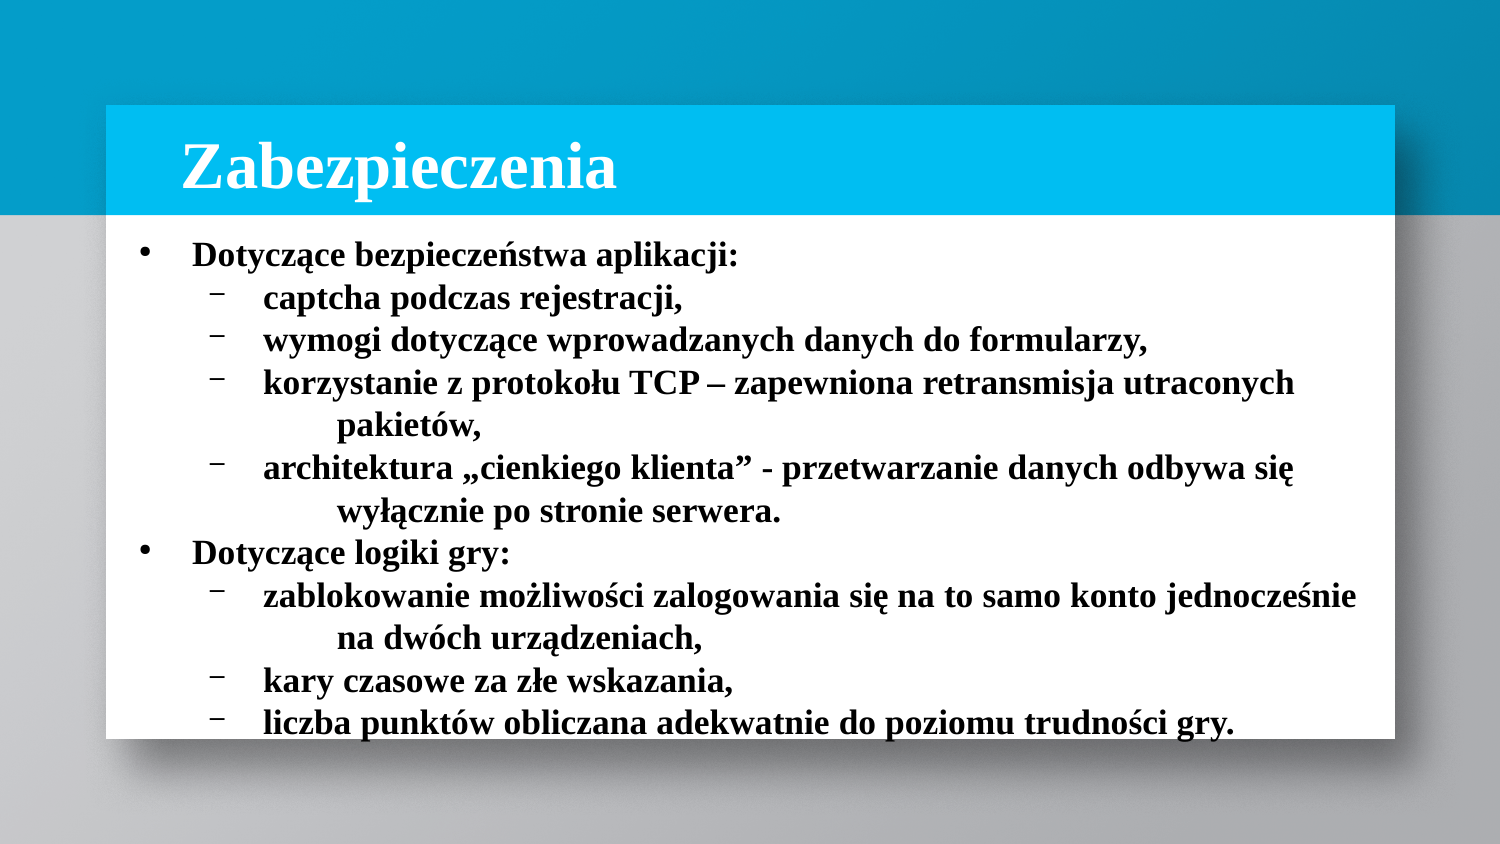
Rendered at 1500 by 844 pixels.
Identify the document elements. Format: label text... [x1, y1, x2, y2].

list Dotyczące bezpieczeństwa aplikacji: captcha podczas rejestracji, wymogi dotyczące wprowadzanych danych do formularzy, korzystanie z protokołu TCP – zapewniona retransmisja utraconych pakietów, architektura „cienkiego klienta” - przetwarzanie danych odbywa się wyłącznie po stronie serwera. Dotyczące logiki gry: zablokowanie możliwości zalogowania się na to samo konto jednocześnie na dwóch urządzeniach, kary czasowe za złe wskazania, liczba punktów obliczana adekwatnie do poziomu trudności gry. [106, 216, 1394, 733]
title Zabezpieczenia [165, 106, 1336, 216]
picture [0, 216, 1500, 844]
picture [1180, 735, 1190, 740]
